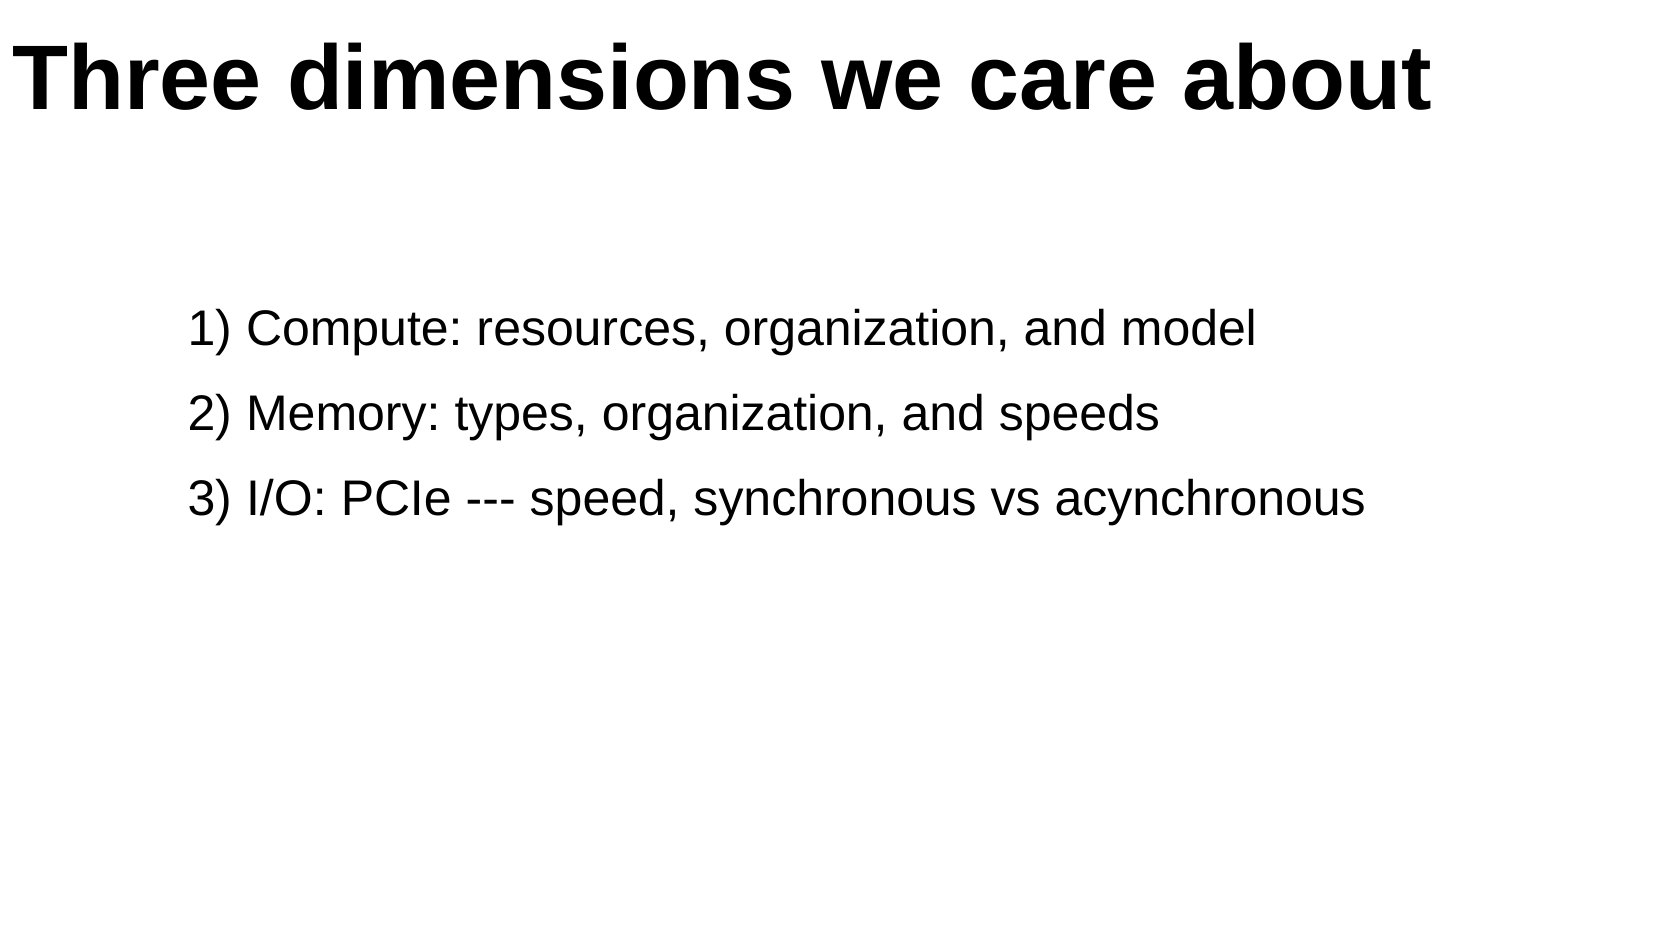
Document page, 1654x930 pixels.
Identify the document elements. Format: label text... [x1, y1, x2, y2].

title Three dimensions we care about [12, 0, 1501, 156]
list Compute: resources, organization, and model Memory: types, organization, and speeds I/O: PCIe --- speed, synchronous vs acynchronous [187, 300, 1426, 601]
